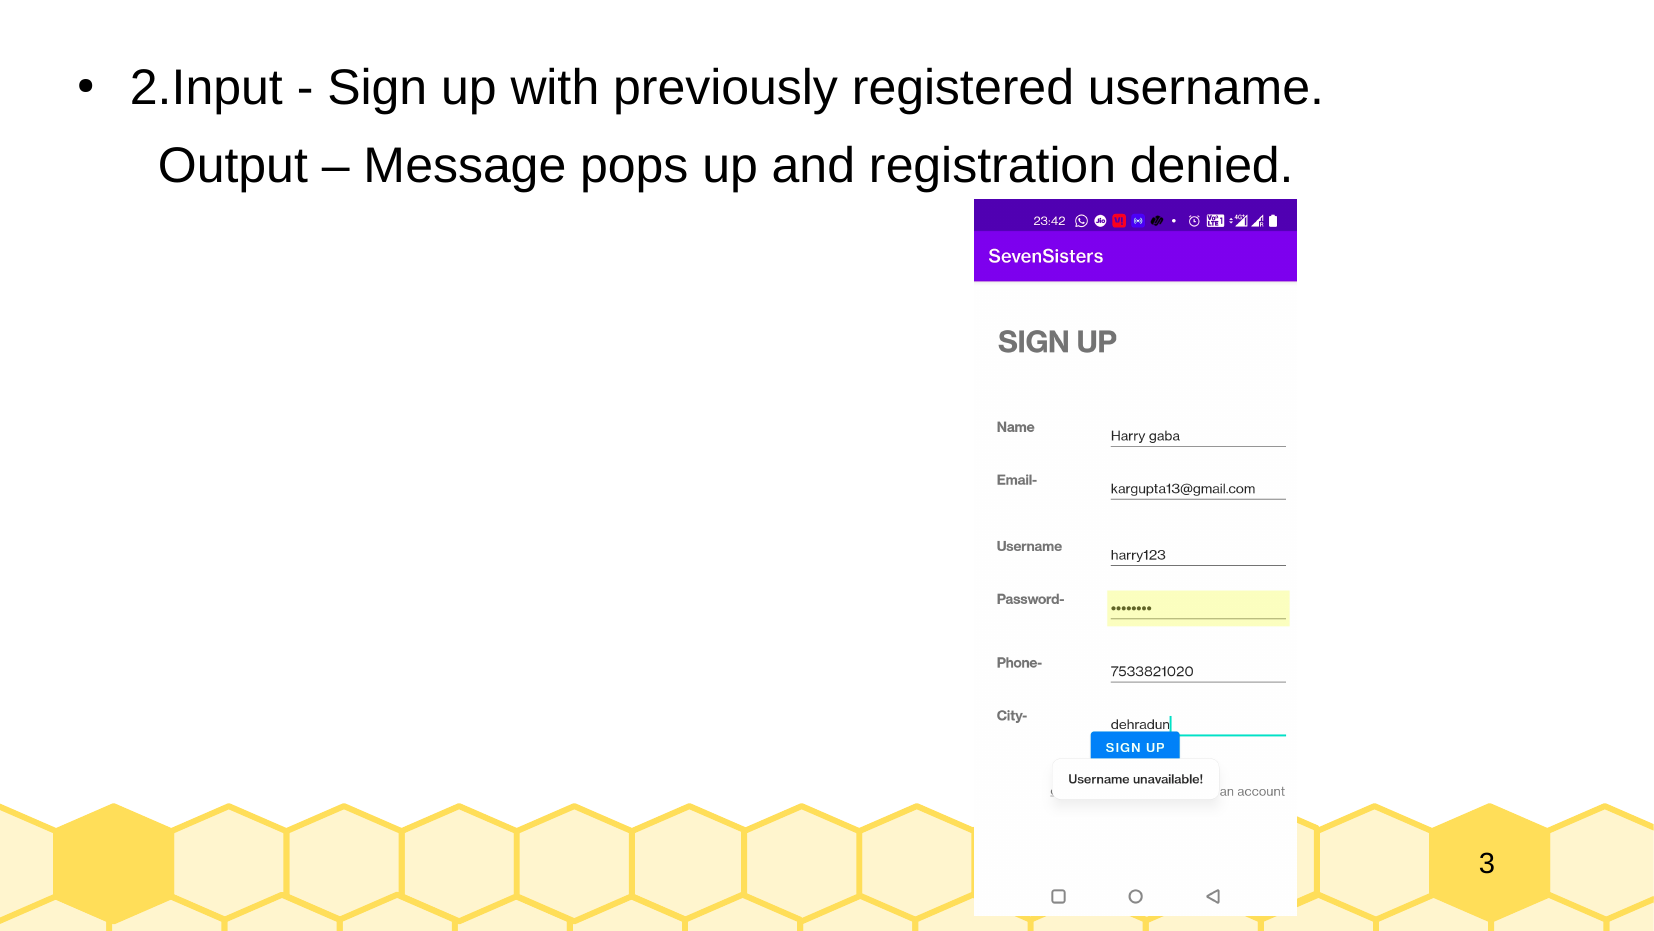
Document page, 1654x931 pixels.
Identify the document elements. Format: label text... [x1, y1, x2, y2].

list 2.Input - Sign up with previously registered username. Output – Message pops up and registration denied. [59, 59, 1571, 758]
picture [974, 199, 1297, 916]
